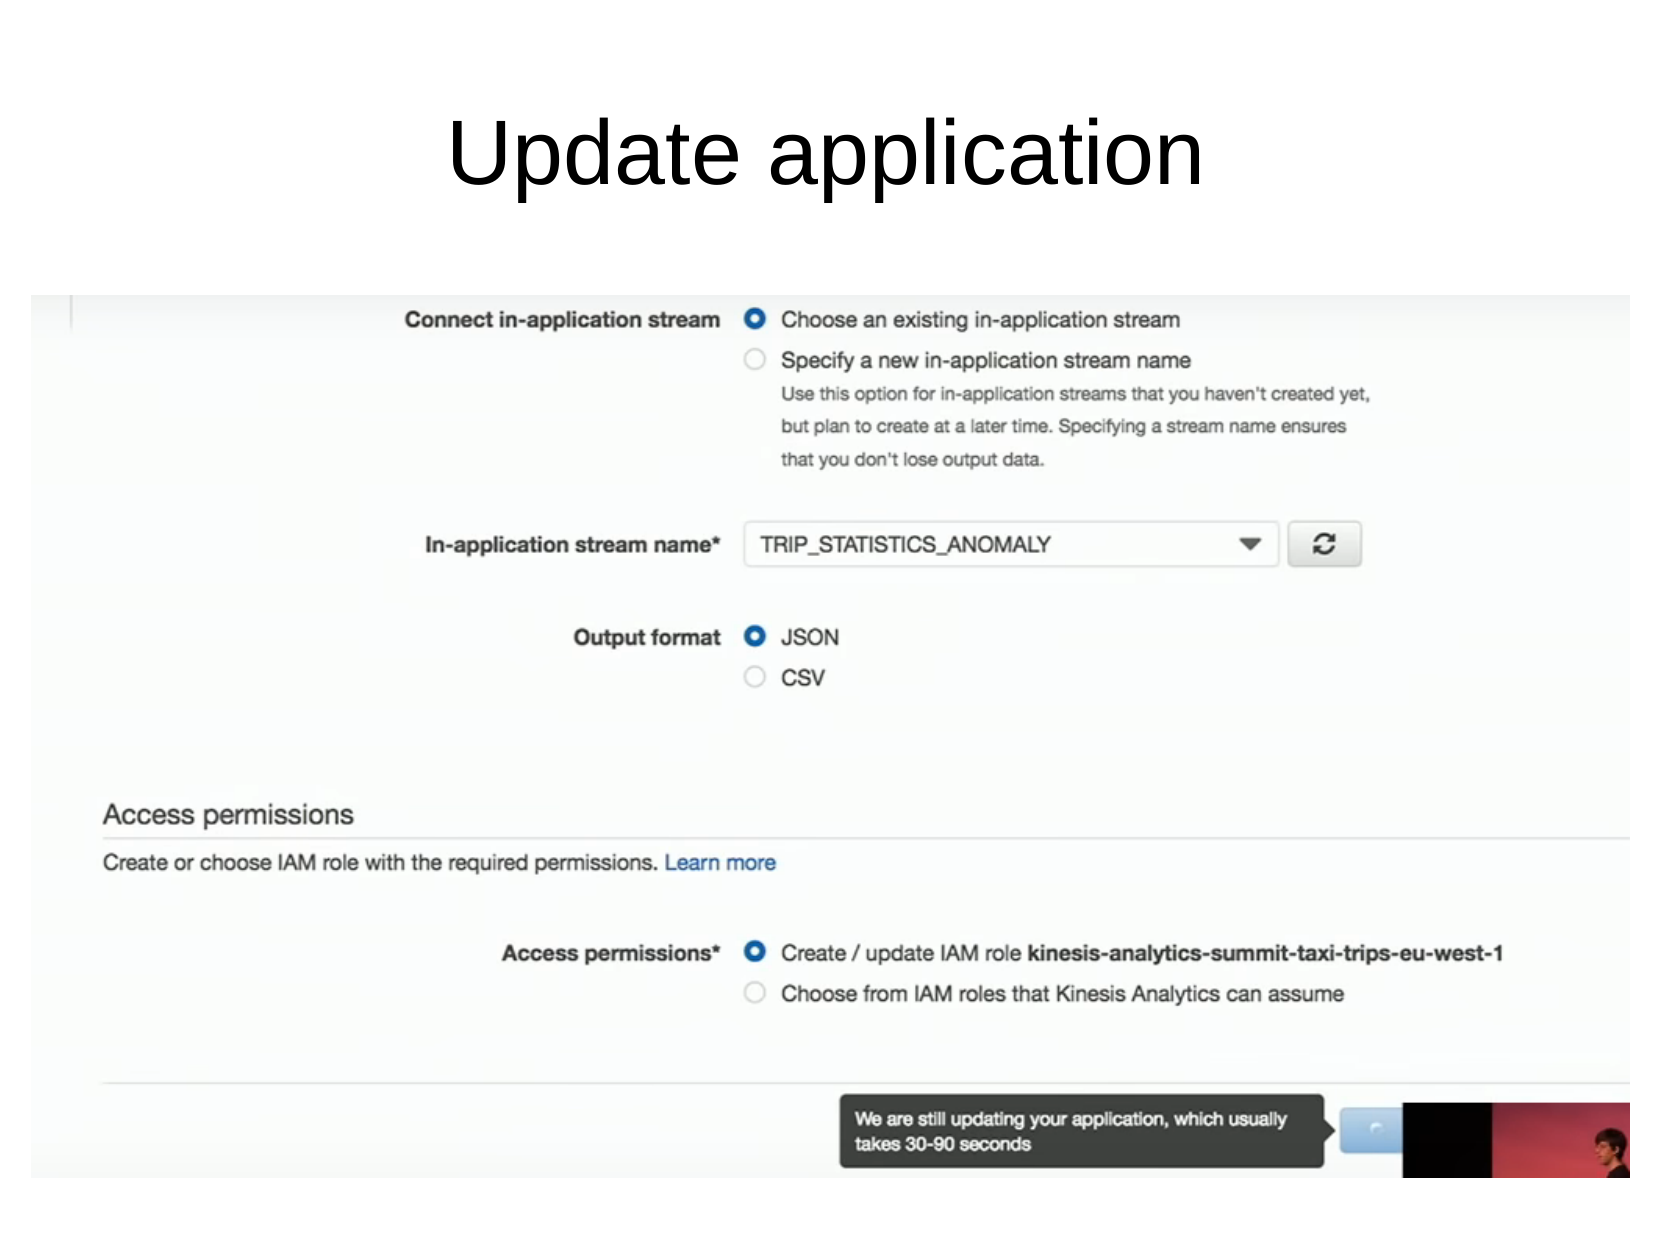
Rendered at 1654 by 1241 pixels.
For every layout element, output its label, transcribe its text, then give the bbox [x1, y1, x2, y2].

title Update application [82, 49, 1571, 257]
picture [31, 295, 1630, 1179]
